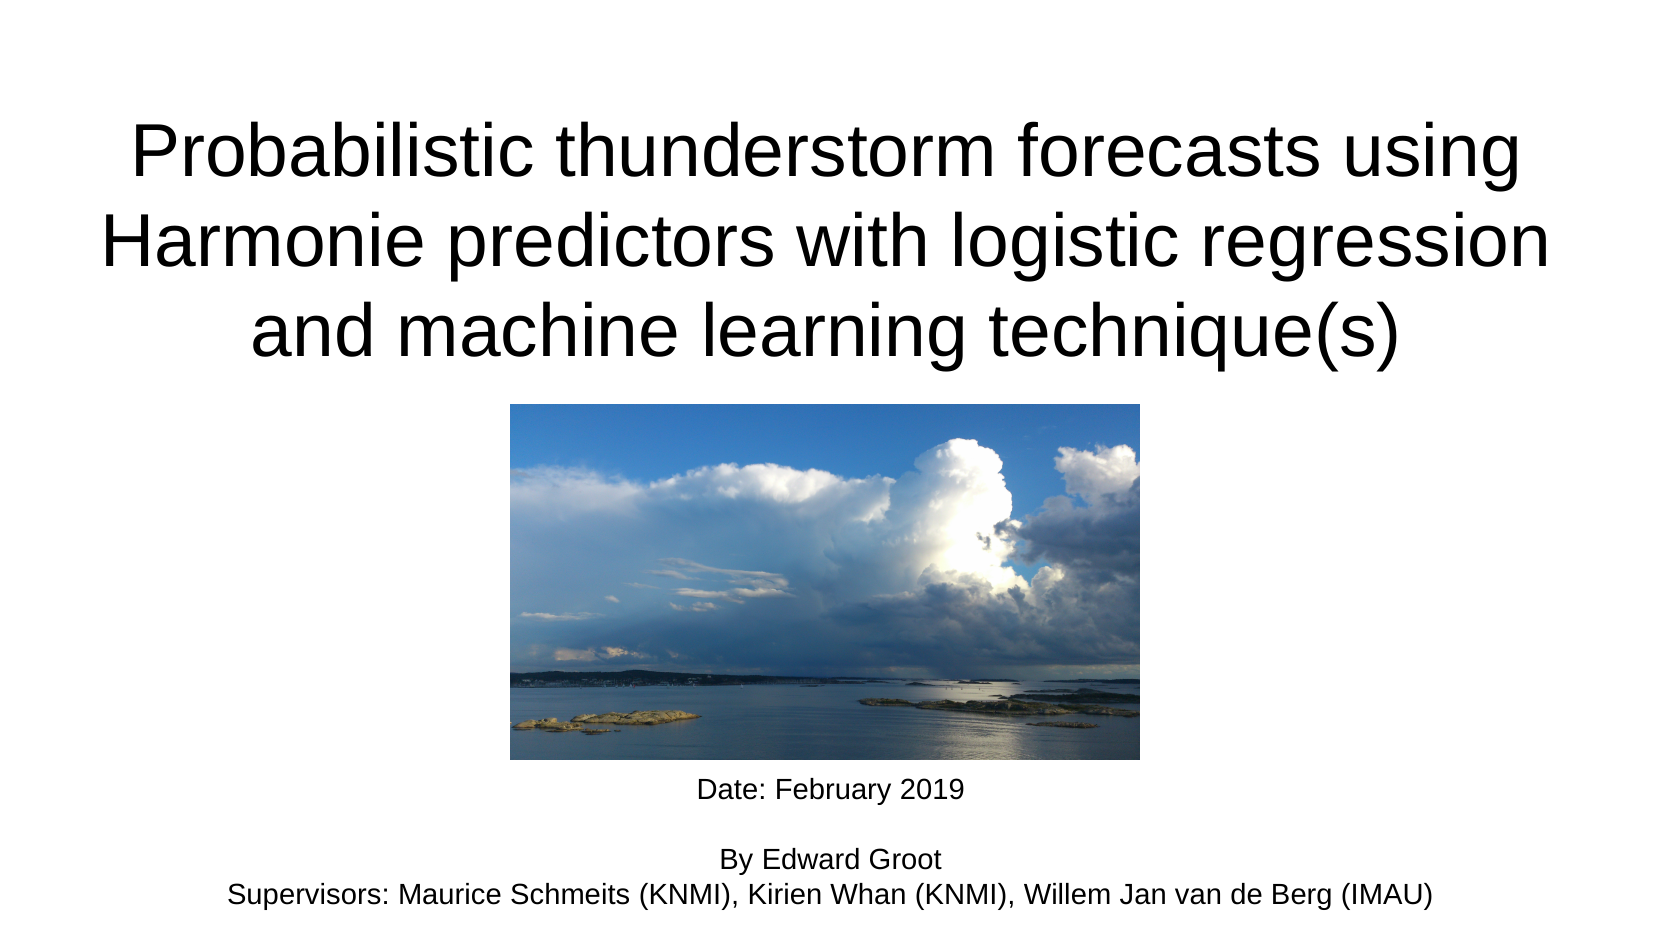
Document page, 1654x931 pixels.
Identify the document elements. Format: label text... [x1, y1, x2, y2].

text_box Probabilistic thunderstorm forecasts using Harmonie predictors with logistic regression and machine learning technique(s) [82, 68, 1571, 405]
text_box Date: February 2019 By Edward Groot Supervisors: Maurice Schmeits (KNMI), Kirien Whan (KNMI), Willem Jan van de Berg (IMAU) [86, 690, 1575, 931]
picture [510, 404, 1140, 760]
